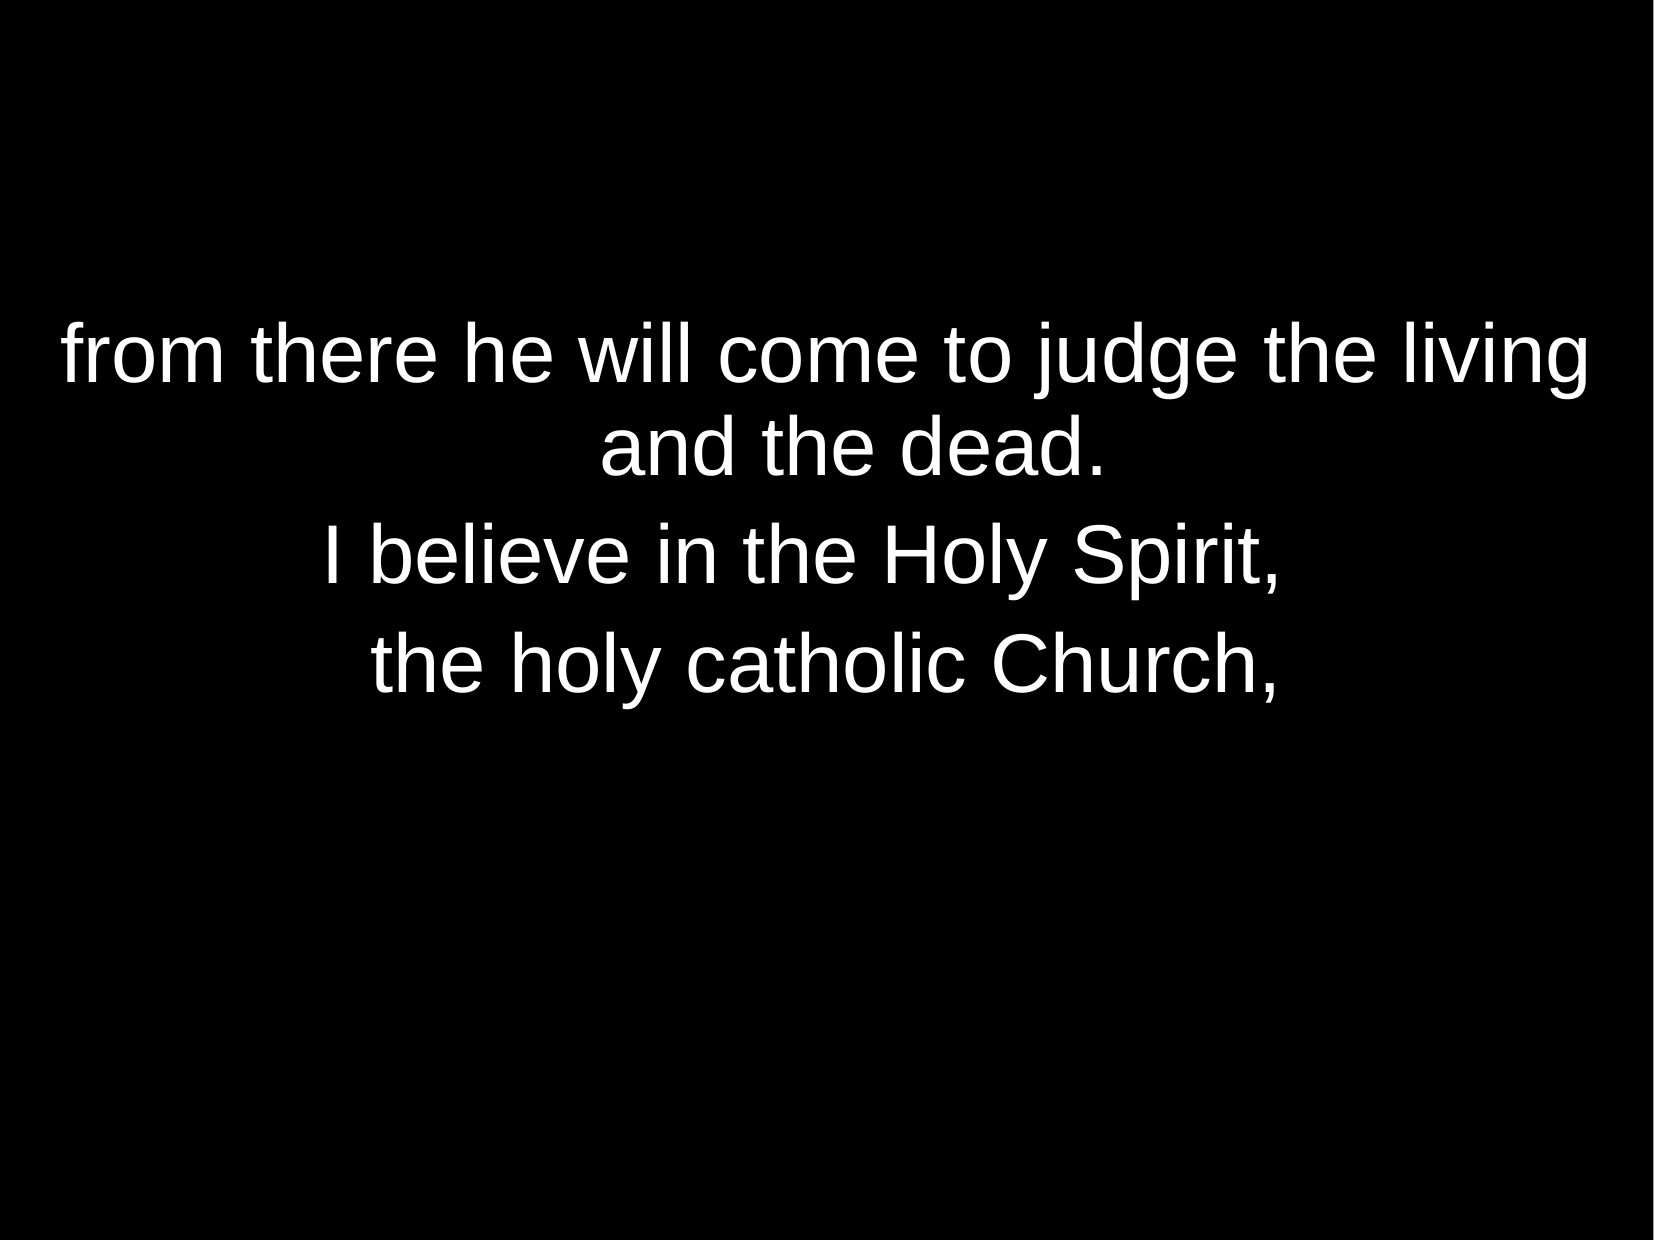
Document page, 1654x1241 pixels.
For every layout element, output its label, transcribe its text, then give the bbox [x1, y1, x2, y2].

list from there he will come to judge the living and the dead. I believe in the Holy Spirit, the holy catholic Church, [0, 307, 1654, 1241]
